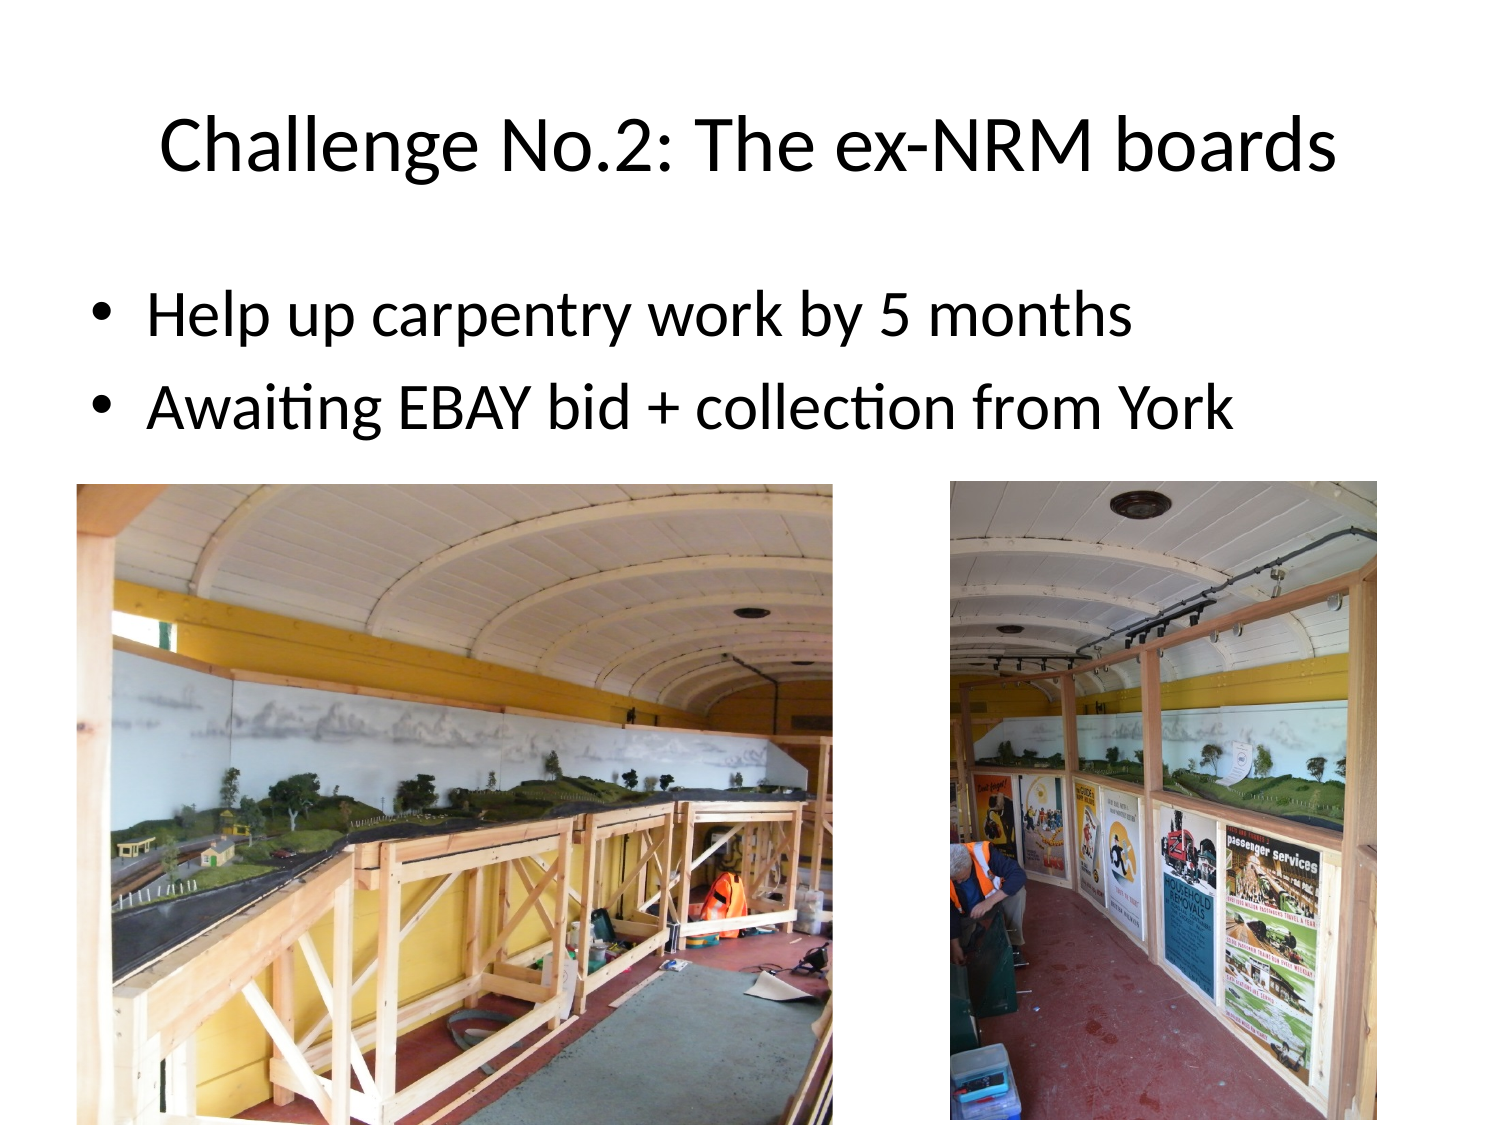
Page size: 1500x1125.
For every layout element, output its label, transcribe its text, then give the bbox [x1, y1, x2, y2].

title Challenge No.2: The ex-NRM boards [75, 45, 1425, 233]
list Help up carpentry work by 5 months Awaiting EBAY bid + collection from York [75, 262, 1425, 1005]
picture [950, 481, 1377, 1120]
picture [76, 484, 833, 1125]
